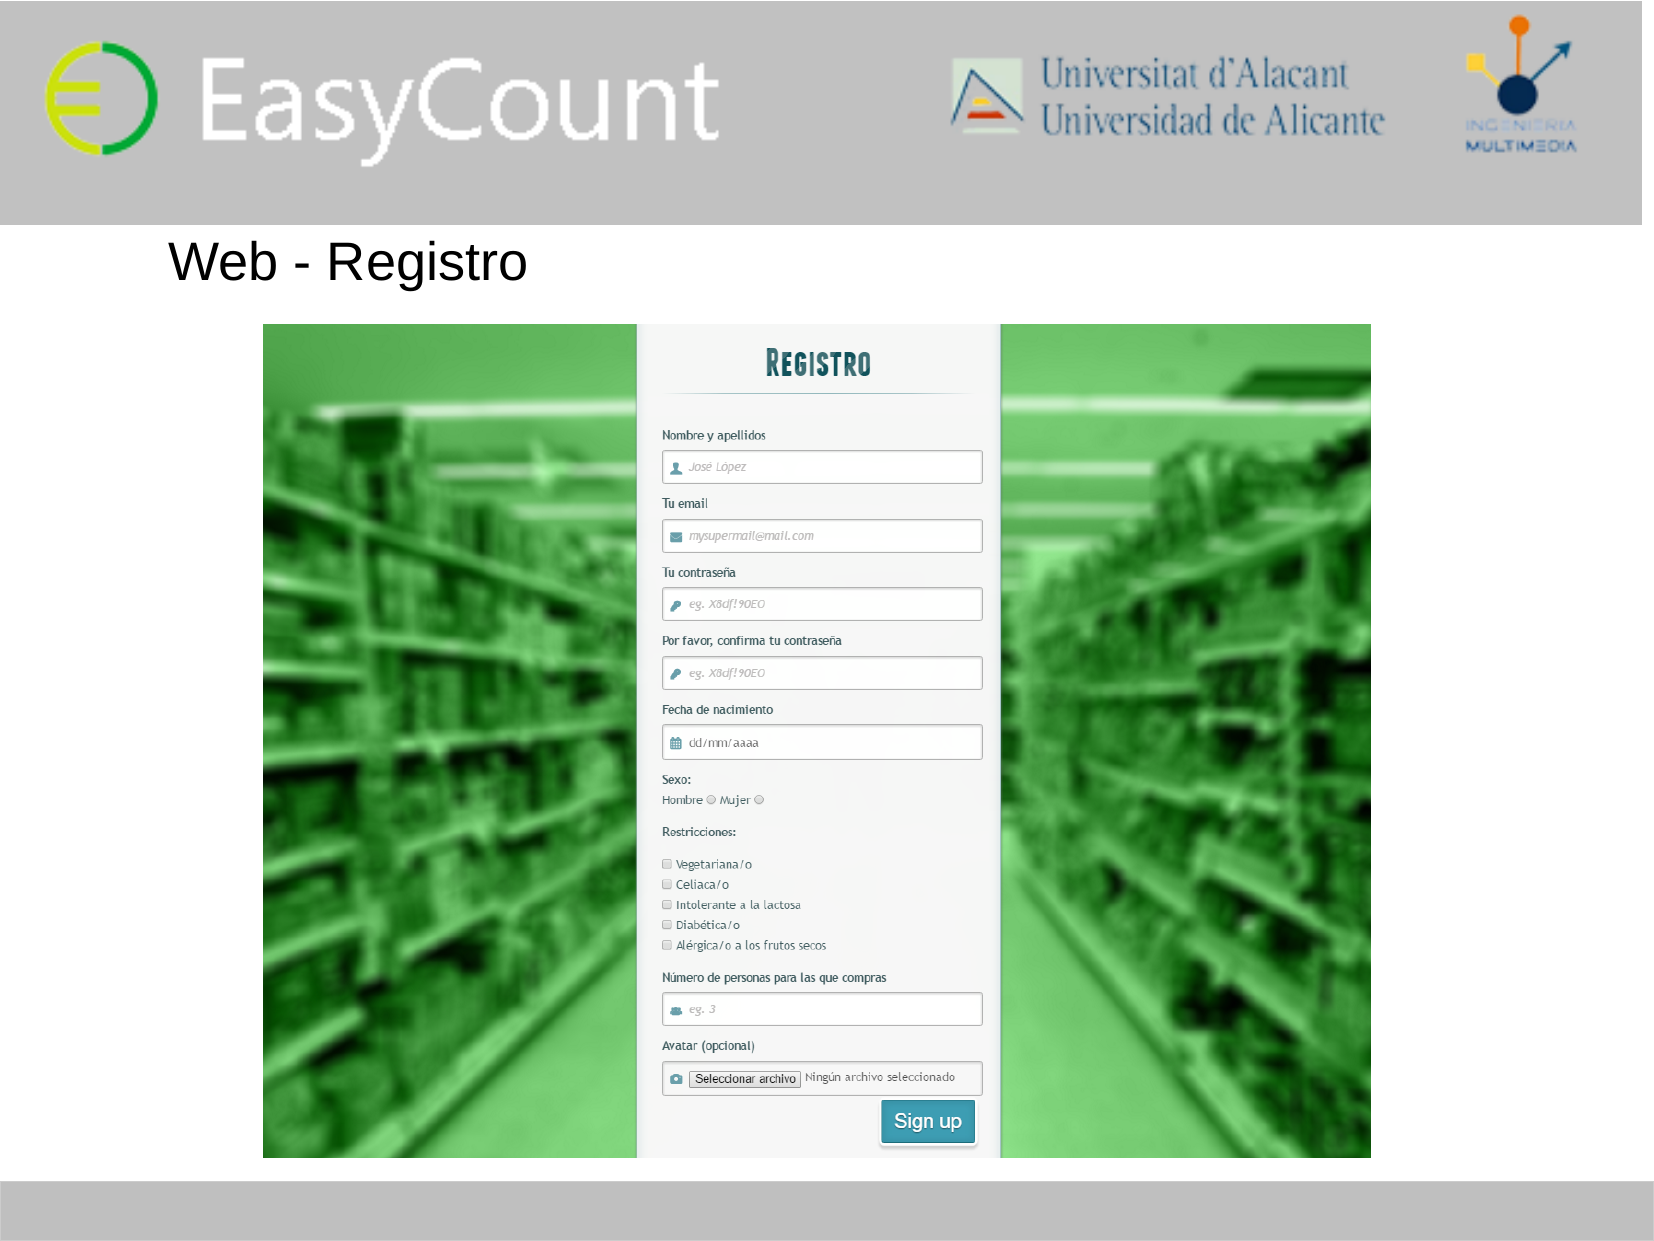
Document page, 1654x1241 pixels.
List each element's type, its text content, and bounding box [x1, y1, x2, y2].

picture [0, 1, 1642, 225]
text_box [0, 1181, 1654, 1241]
text_box Web - Registro [153, 224, 555, 300]
picture [263, 324, 1371, 1158]
